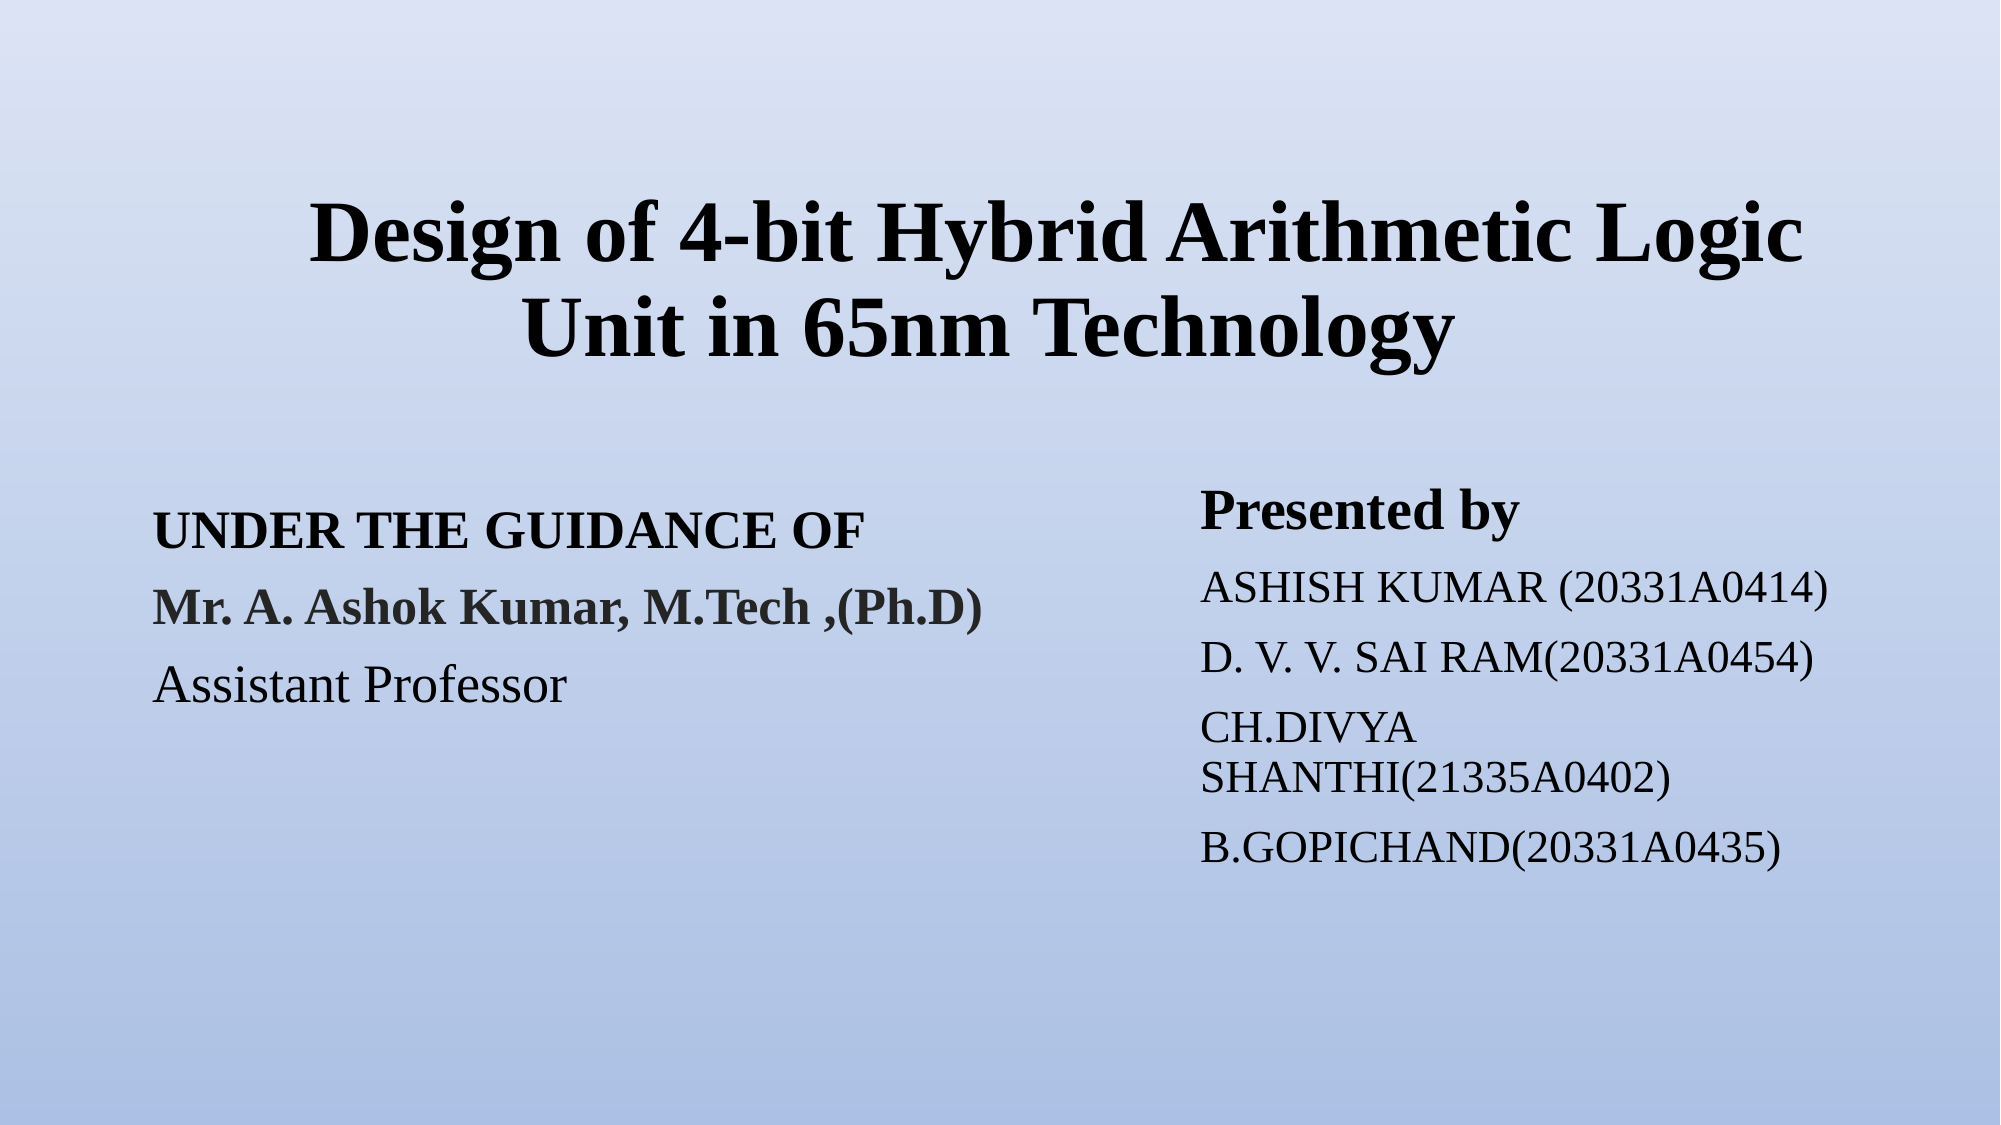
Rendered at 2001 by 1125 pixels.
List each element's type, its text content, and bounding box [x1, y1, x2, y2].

list UNDER THE GUIDANCE OF Mr. A. Ashok Kumar, M.Tech ,(Ph.D) Assistant Professor [137, 494, 1005, 760]
list Presented by ASHISH KUMAR (20331A0414) D. V. V. SAI RAM(20331A0454) CH.DIVYA SHANTHI(21335A0402) B.GOPICHAND(20331A0435) [1185, 471, 1863, 930]
title Design of 4-bit Hybrid Arithmetic Logic Unit in 65nm Technology [137, 59, 1863, 499]
